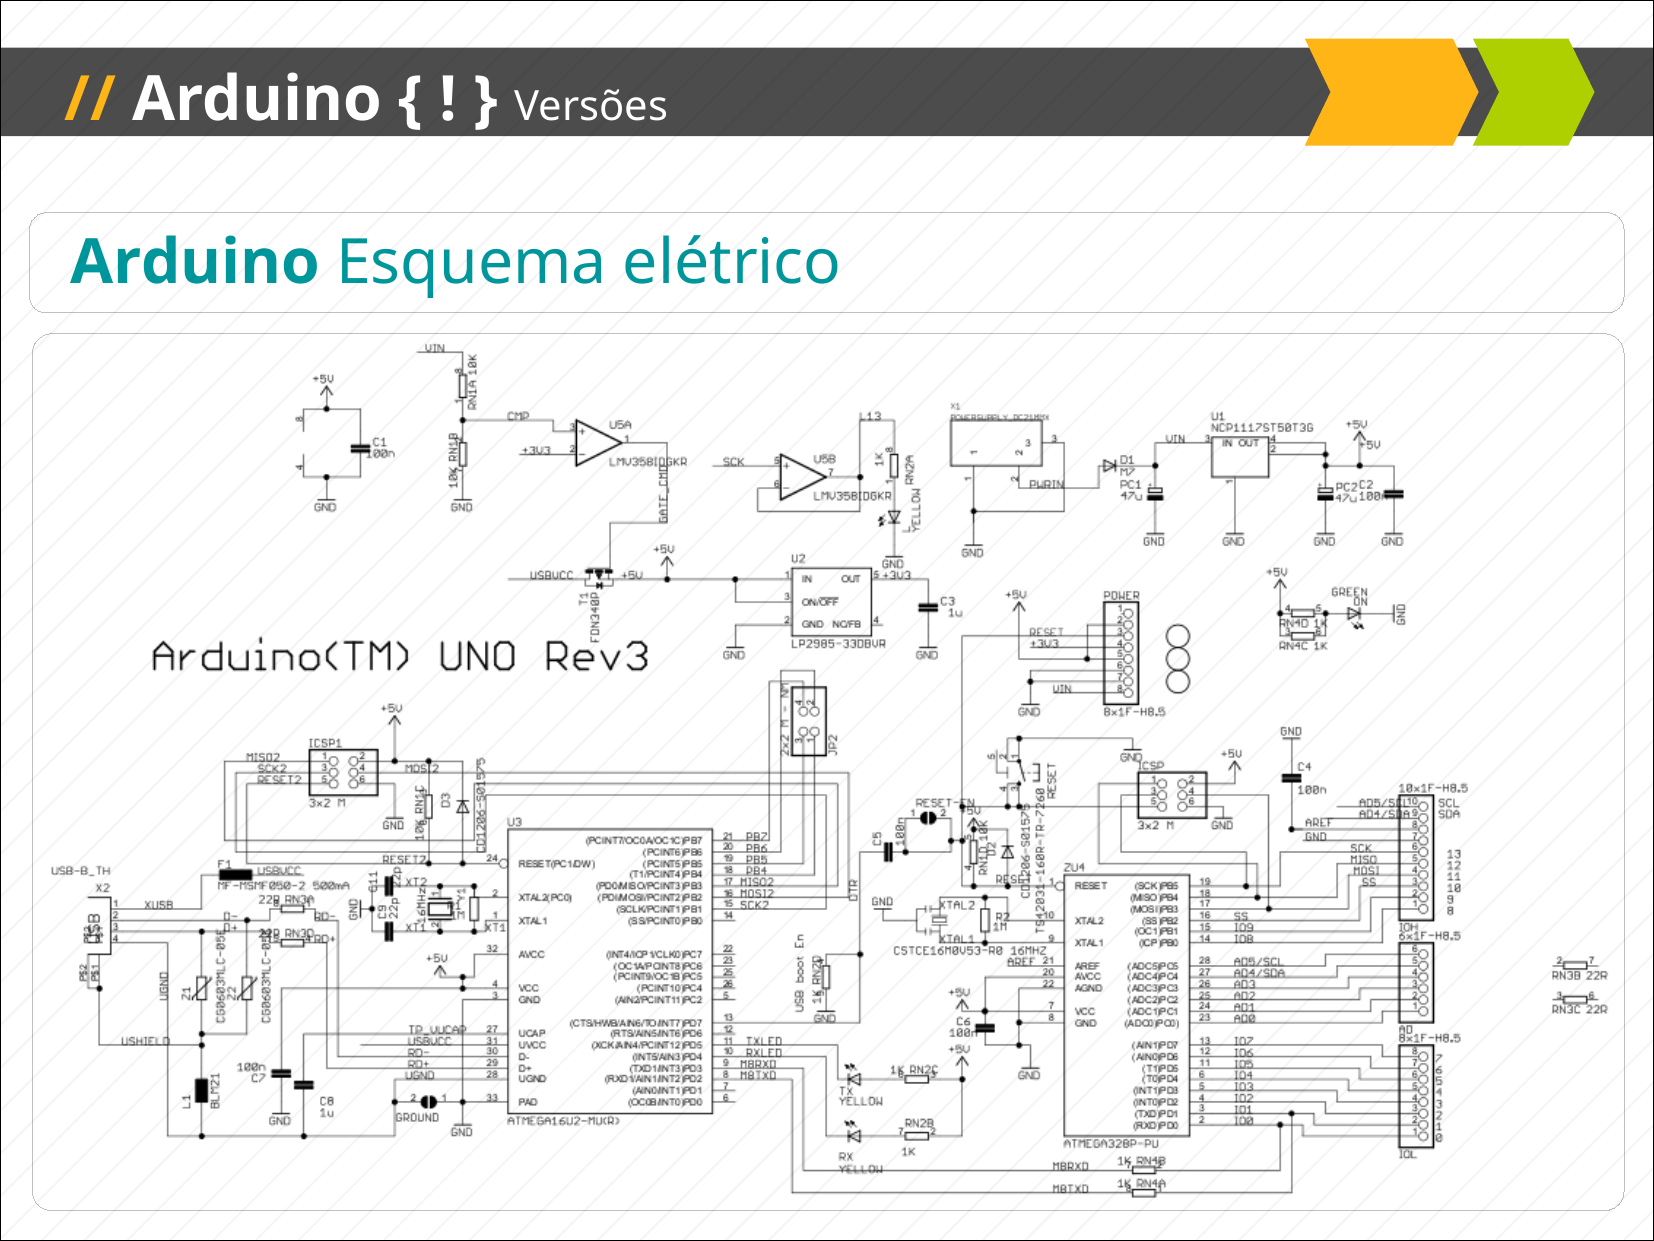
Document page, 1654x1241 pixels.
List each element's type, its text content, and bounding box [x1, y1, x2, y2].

text_box [0, 0, 1654, 1241]
text_box // Arduino { ! } Versões [50, 32, 700, 144]
